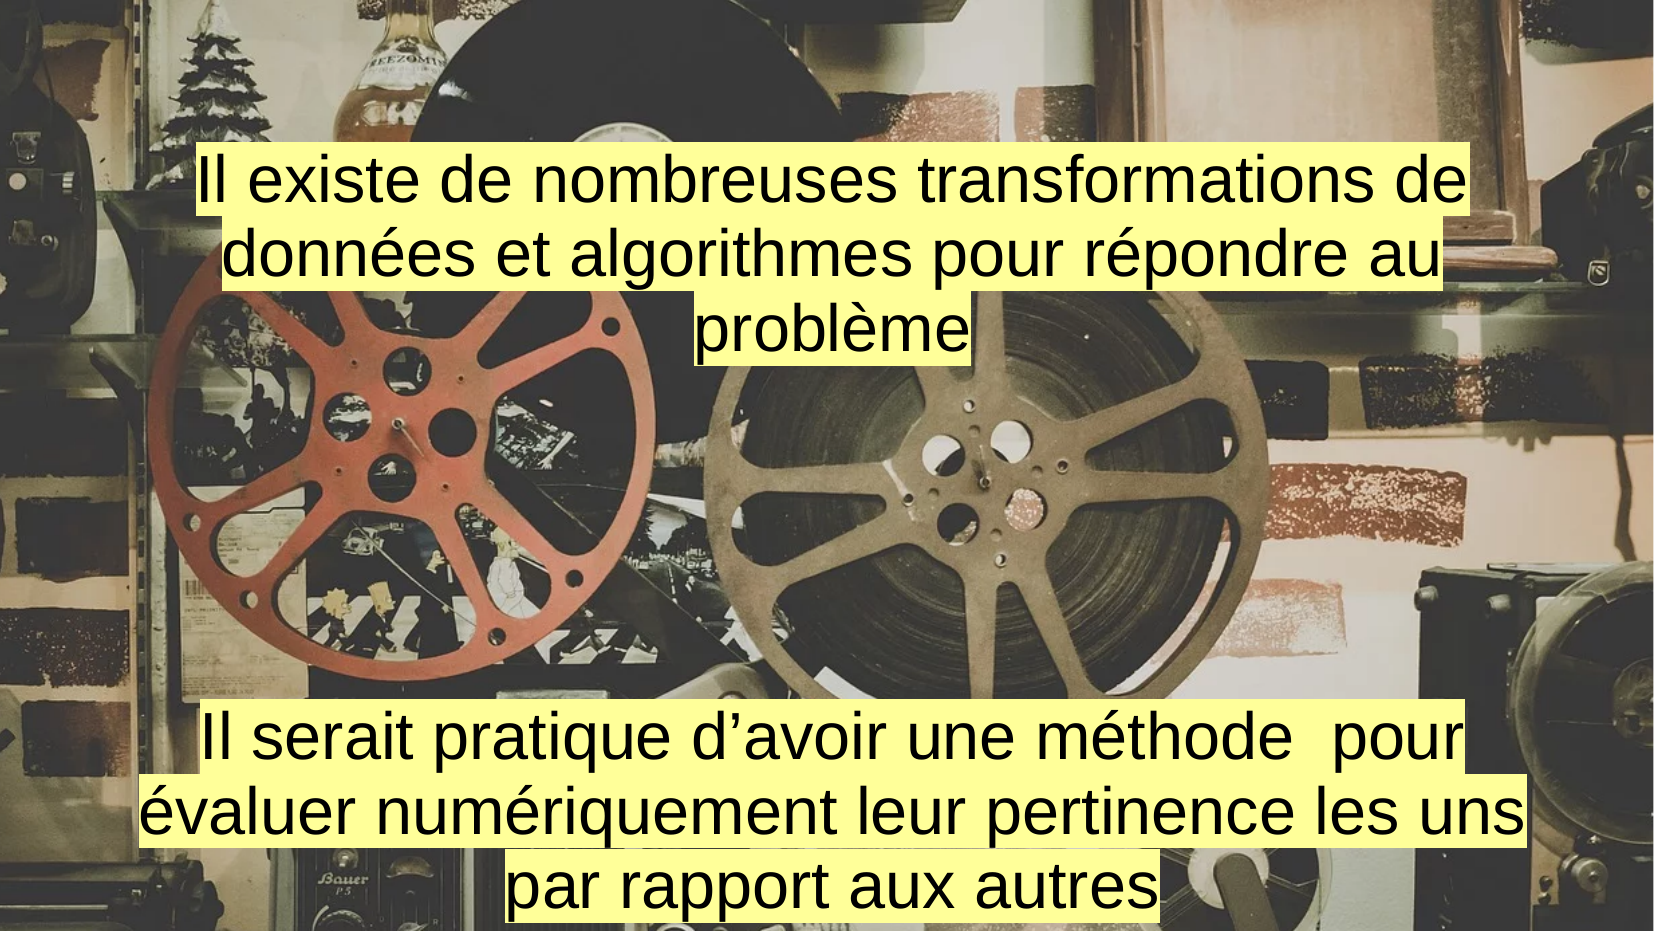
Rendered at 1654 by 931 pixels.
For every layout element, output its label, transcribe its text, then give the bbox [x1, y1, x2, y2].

list Il serait pratique d’avoir une méthode pour évaluer numériquement leur pertinence les uns par rapport aux autres [23, 698, 1571, 931]
picture [0, 0, 1654, 931]
list Il existe de nombreuses transformations de données et algorithmes pour répondre au problème [23, 141, 1571, 373]
